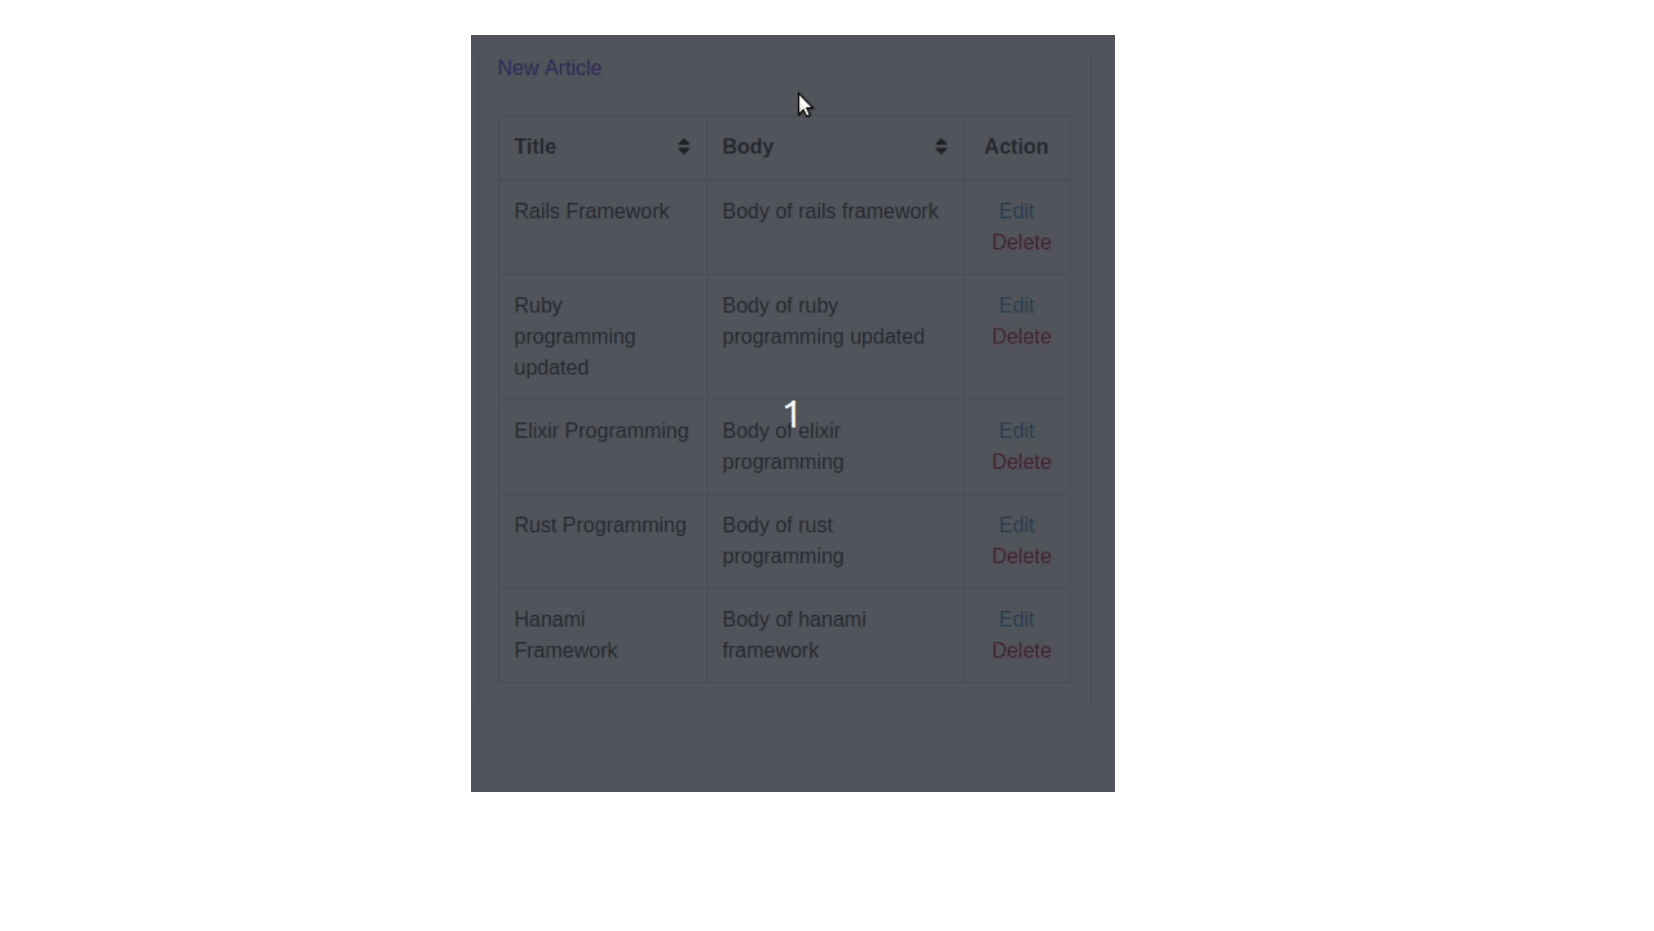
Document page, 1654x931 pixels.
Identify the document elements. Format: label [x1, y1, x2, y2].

picture [471, 35, 1115, 792]
